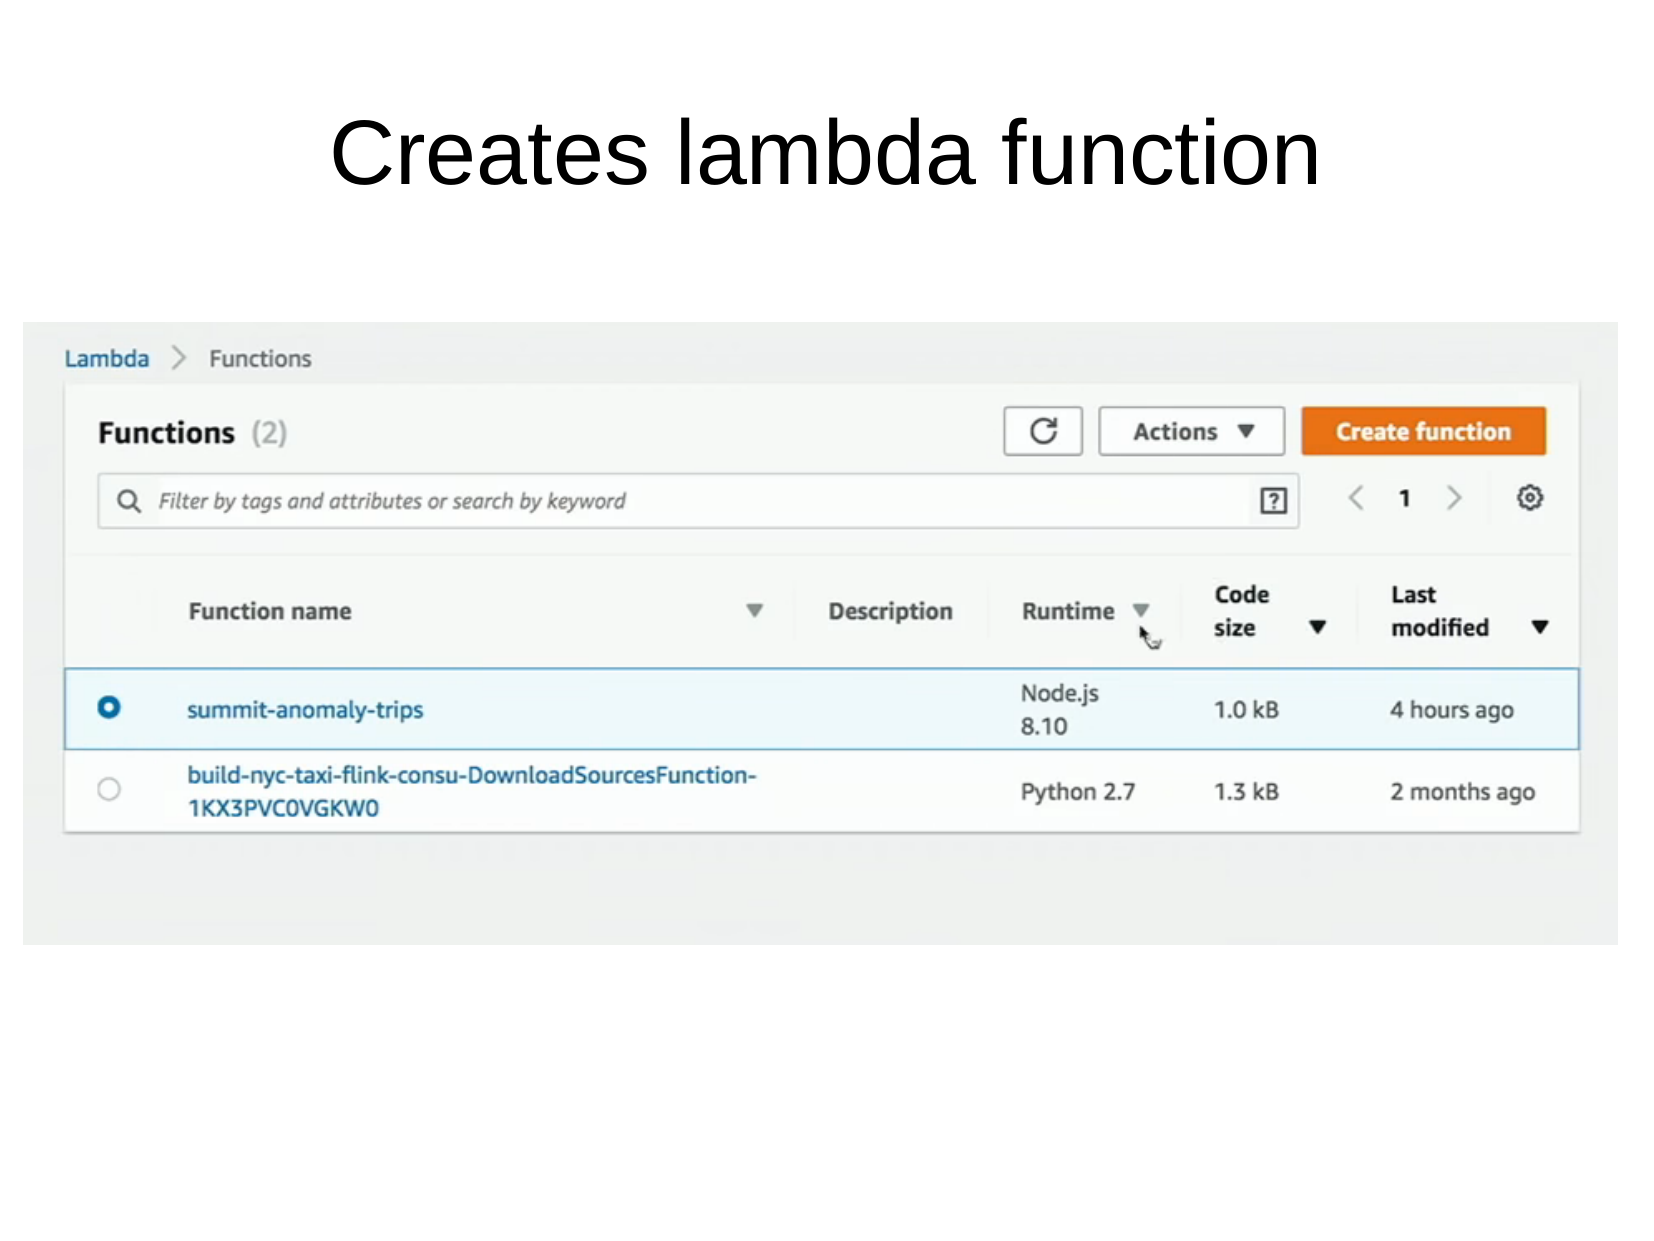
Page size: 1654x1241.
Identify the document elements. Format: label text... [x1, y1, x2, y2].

title Creates lambda function [82, 49, 1571, 257]
picture [23, 322, 1618, 945]
